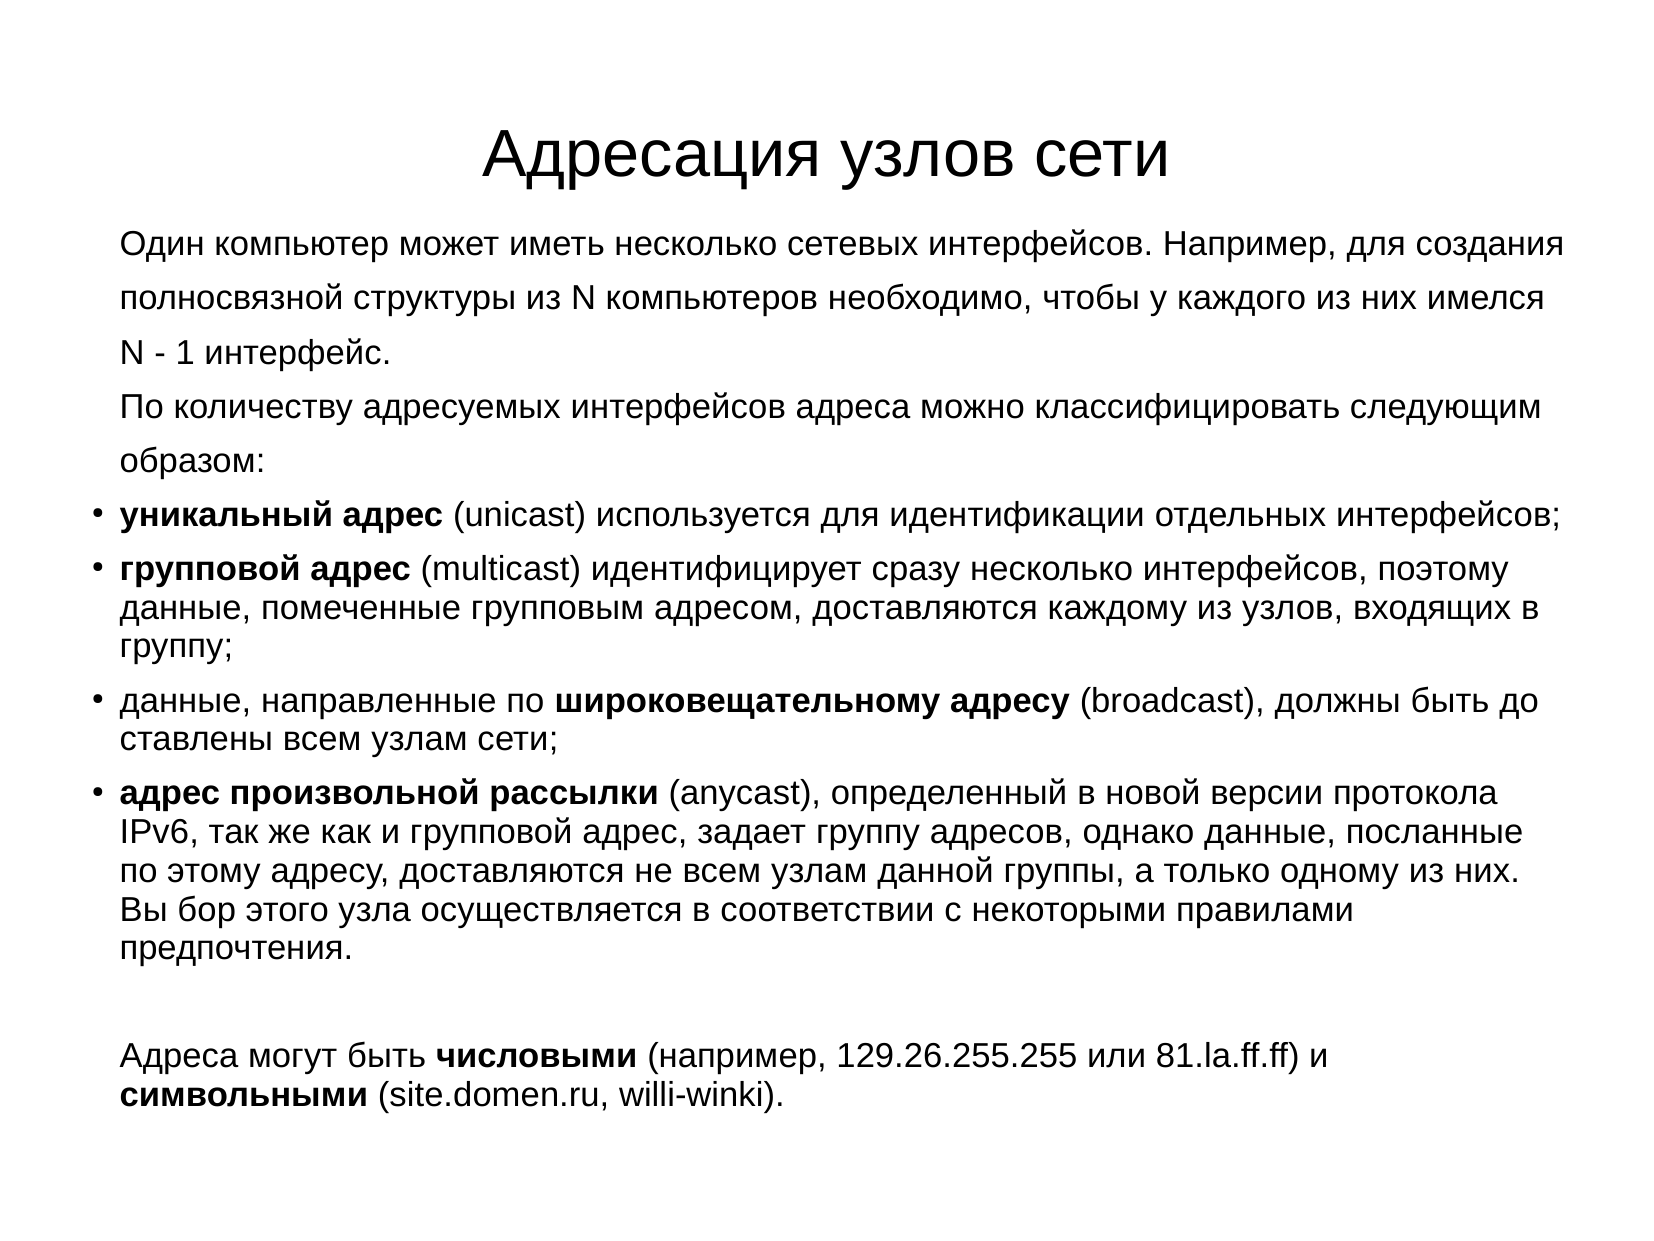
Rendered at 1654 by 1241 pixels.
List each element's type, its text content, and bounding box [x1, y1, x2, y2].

title Адресация узлов сети [82, 49, 1571, 224]
list Один компьютер может иметь несколько сетевых интерфейсов. Например, для создания полносвязной структуры из N компьютеров необходимо, чтобы у каждого из них имелся N - 1 интерфейс. По количеству адресуемых интерфейсов адреса можно классифицировать следующим образом: уникальный адрес (unicast) используется для идентификации отдельных интерфейсов; групповой адрес (multicast) идентифицирует сразу несколько интерфейсов, поэтому данные, помеченные групповым адресом, доставляются каждому из узлов, входящих в группу; данные, направленные по широковещательному адресу (broadcast), должны быть до­ставлены всем узлам сети; адрес произвольной рассылки (anycast), определенный в новой версии протокола IPv6, так же как и групповой адрес, задает группу адресов, однако данные, посланные по этому адресу, доставляются не всем узлам данной группы, а только одному из них. Вы­ бор этого узла осуществляется в соответствии с некоторыми правилами предпочтения. Адреса могут быть числовыми (например, 129.26.255.255 или 81.la.ff.ff) и символьными (site.domen.ru, willi-winki). [82, 224, 1571, 1193]
